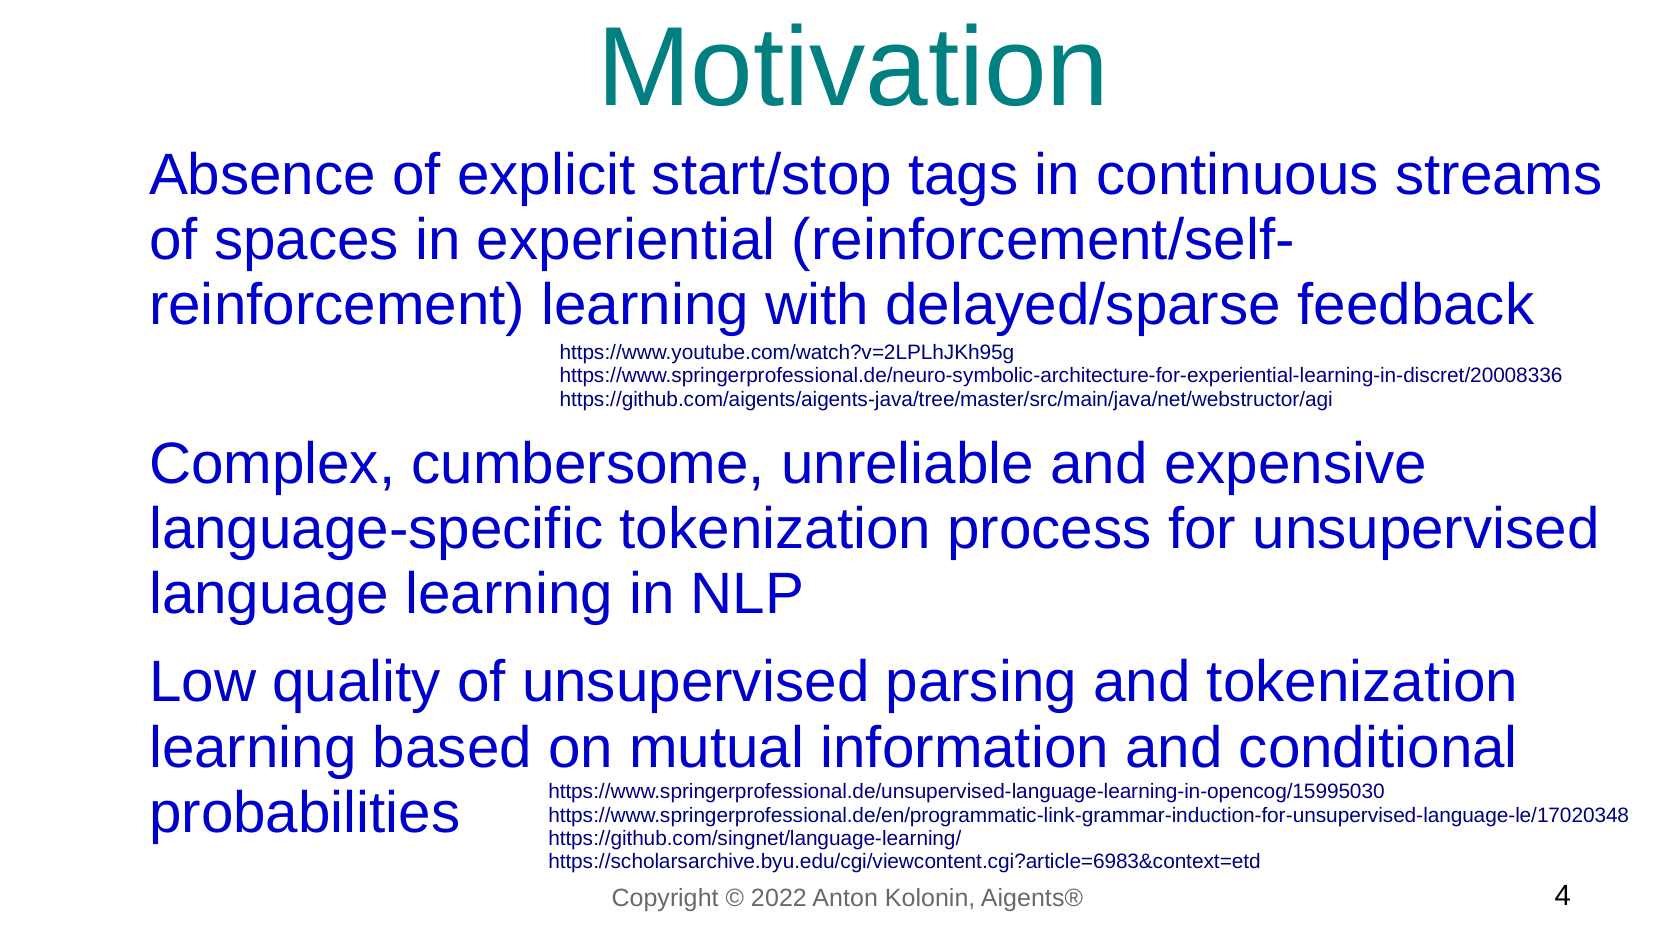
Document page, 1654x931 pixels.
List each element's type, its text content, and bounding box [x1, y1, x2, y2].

text_box https://www.springerprofessional.de/unsupervised-language-learning-in-opencog/15995030 https://www.springerprofessional.de/en/programmatic-link-grammar-induction-for-unsupervised-language-le/17020348 https://github.com/singnet/language-learning/ https://scholarsarchive.byu.edu/cgi/viewcontent.cgi?article=6983&context=etd [533, 772, 1644, 931]
text_box https://www.youtube.com/watch?v=2LPLhJKh95g https://www.springerprofessional.de/neuro-symbolic-architecture-for-experiential-learning-in-discret/20008336 https://github.com/aigents/aigents-java/tree/master/src/main/java/net/webstructor/agi [544, 333, 1616, 418]
text_box Absence of explicit start/stop tags in continuous streams of spaces in experiential (reinforcement/self-reinforcement) learning with delayed/sparse feedback Complex, cumbersome, unreliable and expensive language-specific tokenization process for unsupervised language learning in NLP Low quality of unsupervised parsing and tokenization learning based on mutual information and conditional probabilities [120, 113, 1619, 871]
text_box Motivation [0, 0, 1653, 135]
